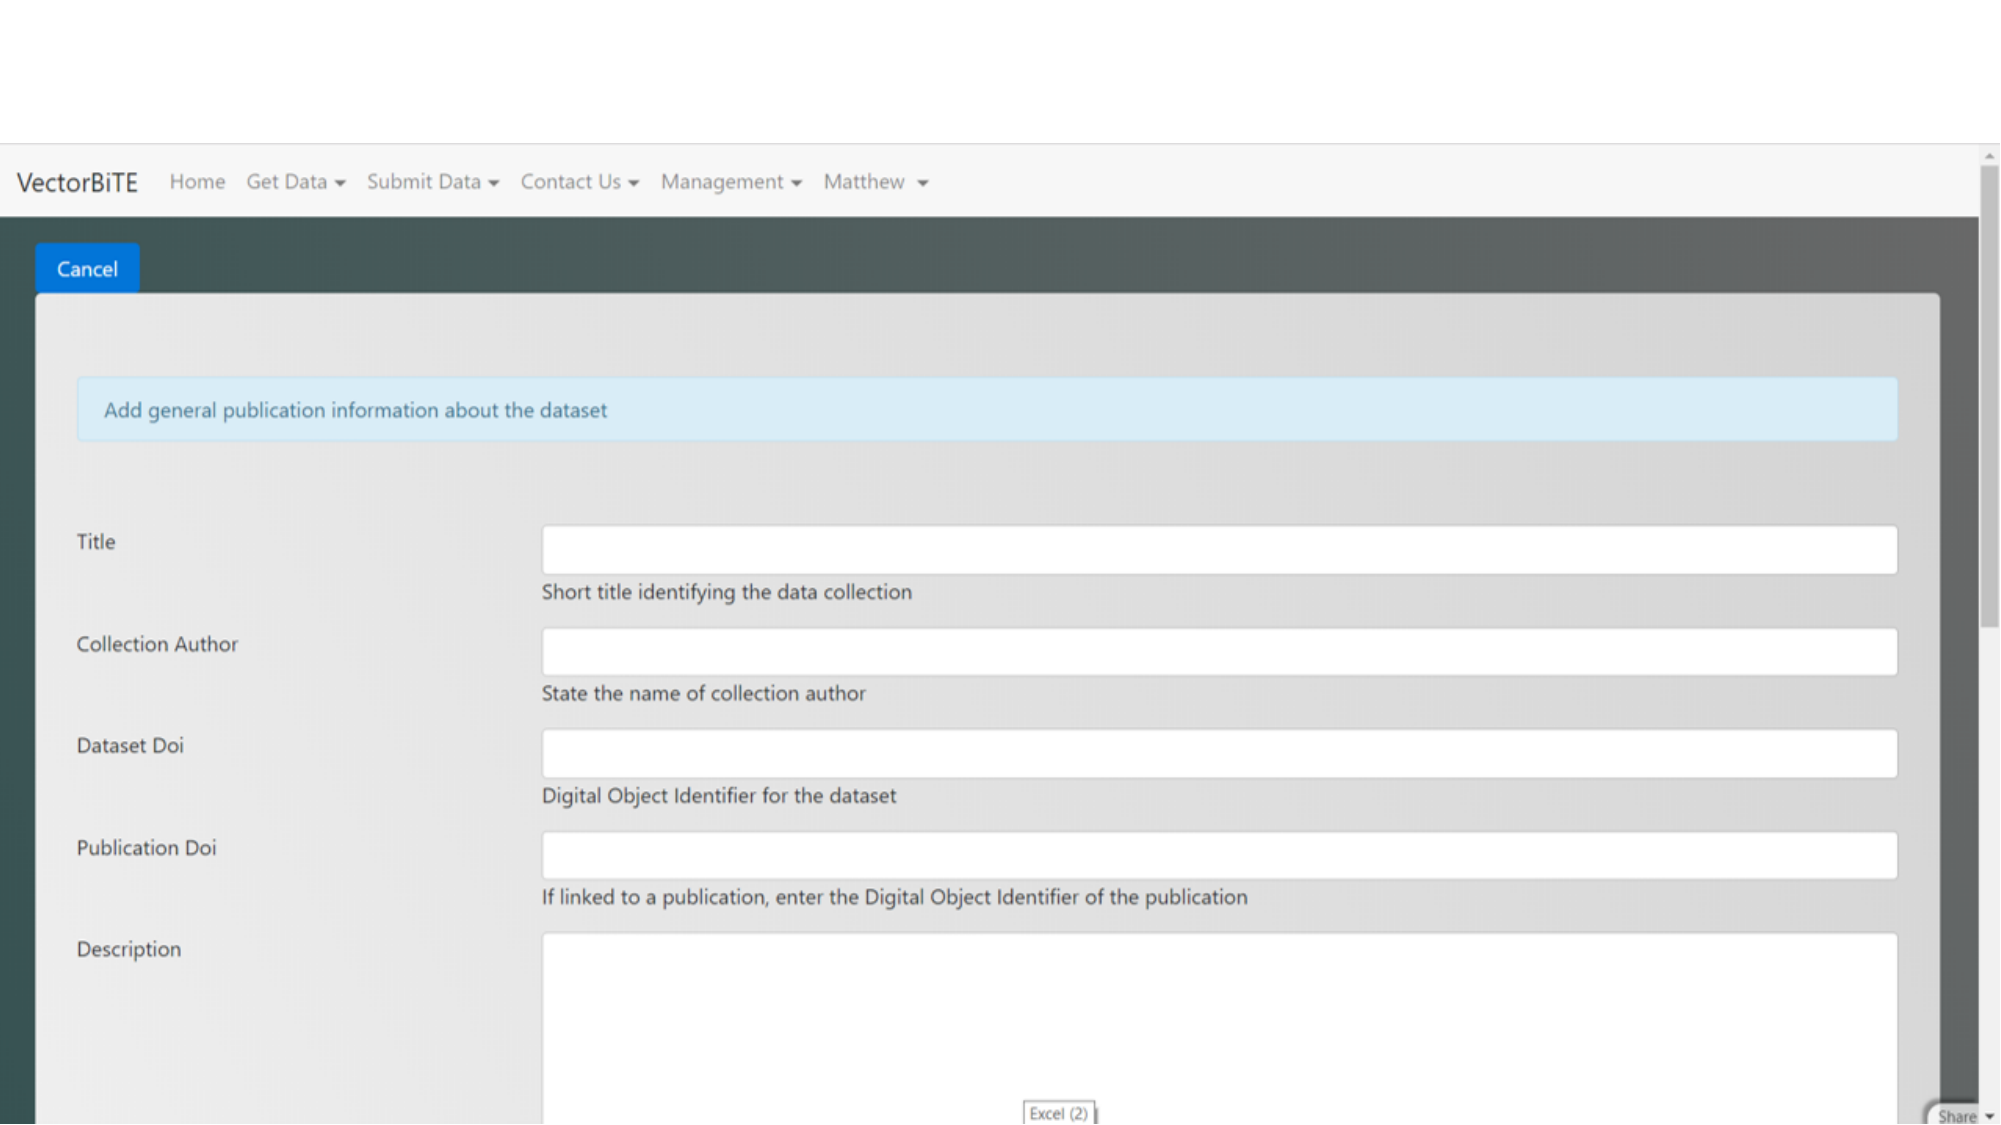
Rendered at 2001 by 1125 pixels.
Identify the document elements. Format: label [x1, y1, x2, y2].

picture [0, 143, 2000, 1124]
